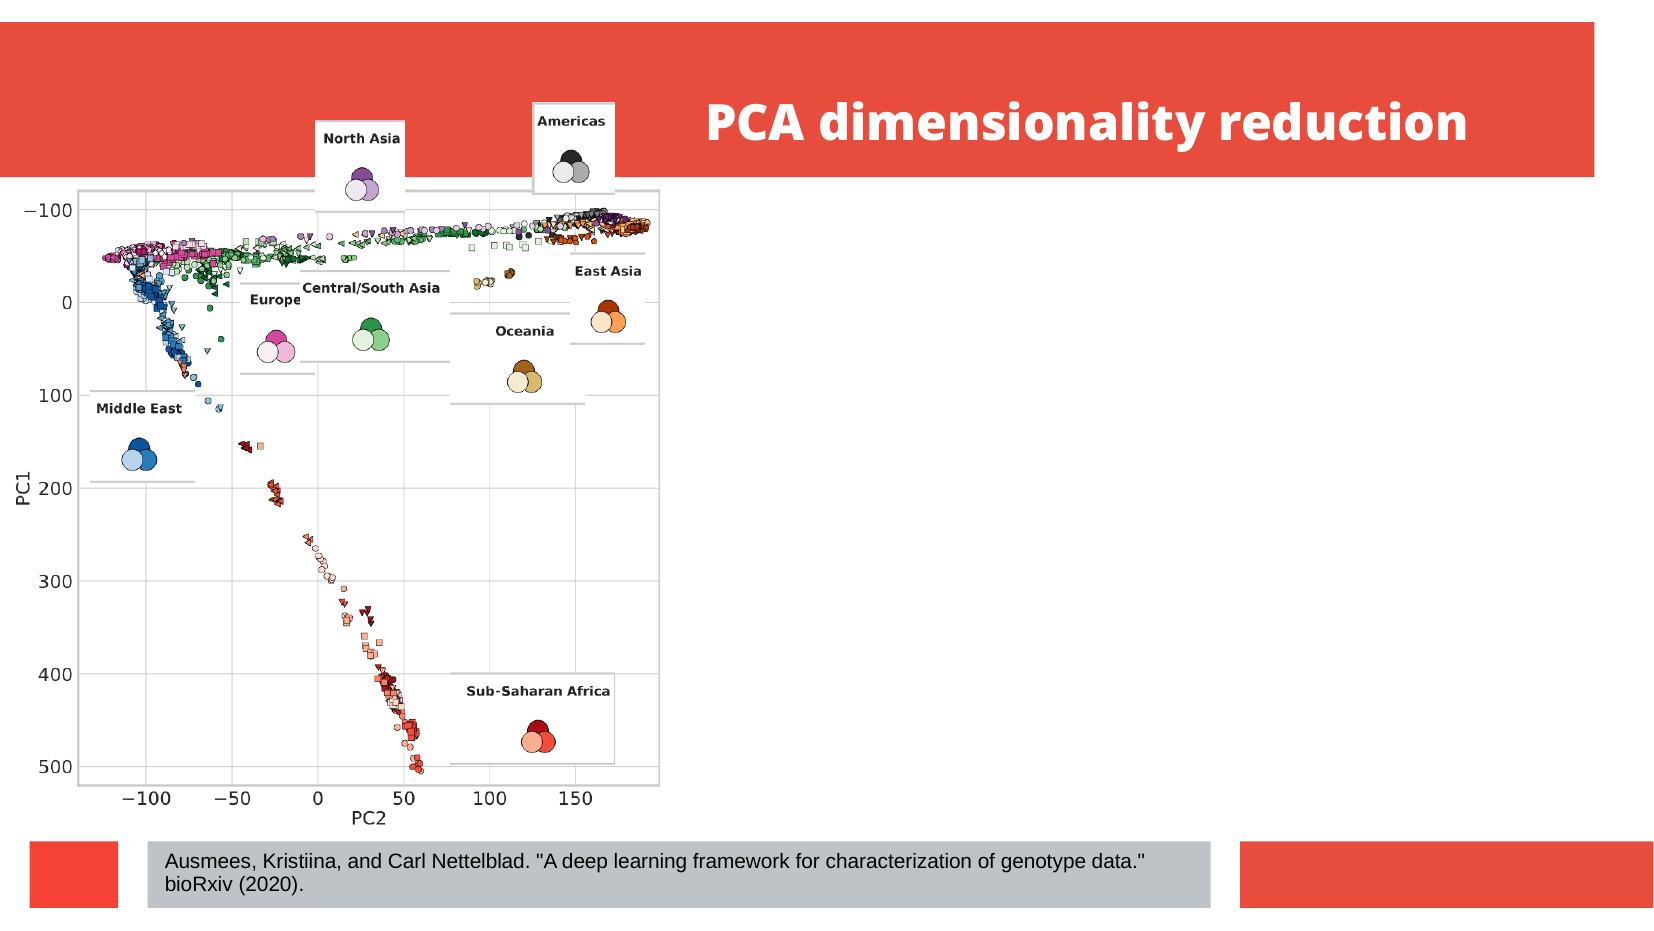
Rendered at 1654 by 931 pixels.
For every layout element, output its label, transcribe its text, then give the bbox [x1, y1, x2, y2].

picture [15, 102, 661, 825]
list [115, 440, 991, 931]
text_box Ausmees, Kristiina, and Carl Nettelblad. "A deep learning framework for characterization of genotype data." bioRxiv (2020). [150, 842, 1186, 904]
picture [450, 672, 616, 766]
title PCA dimensionality reduction [705, 44, 1595, 156]
